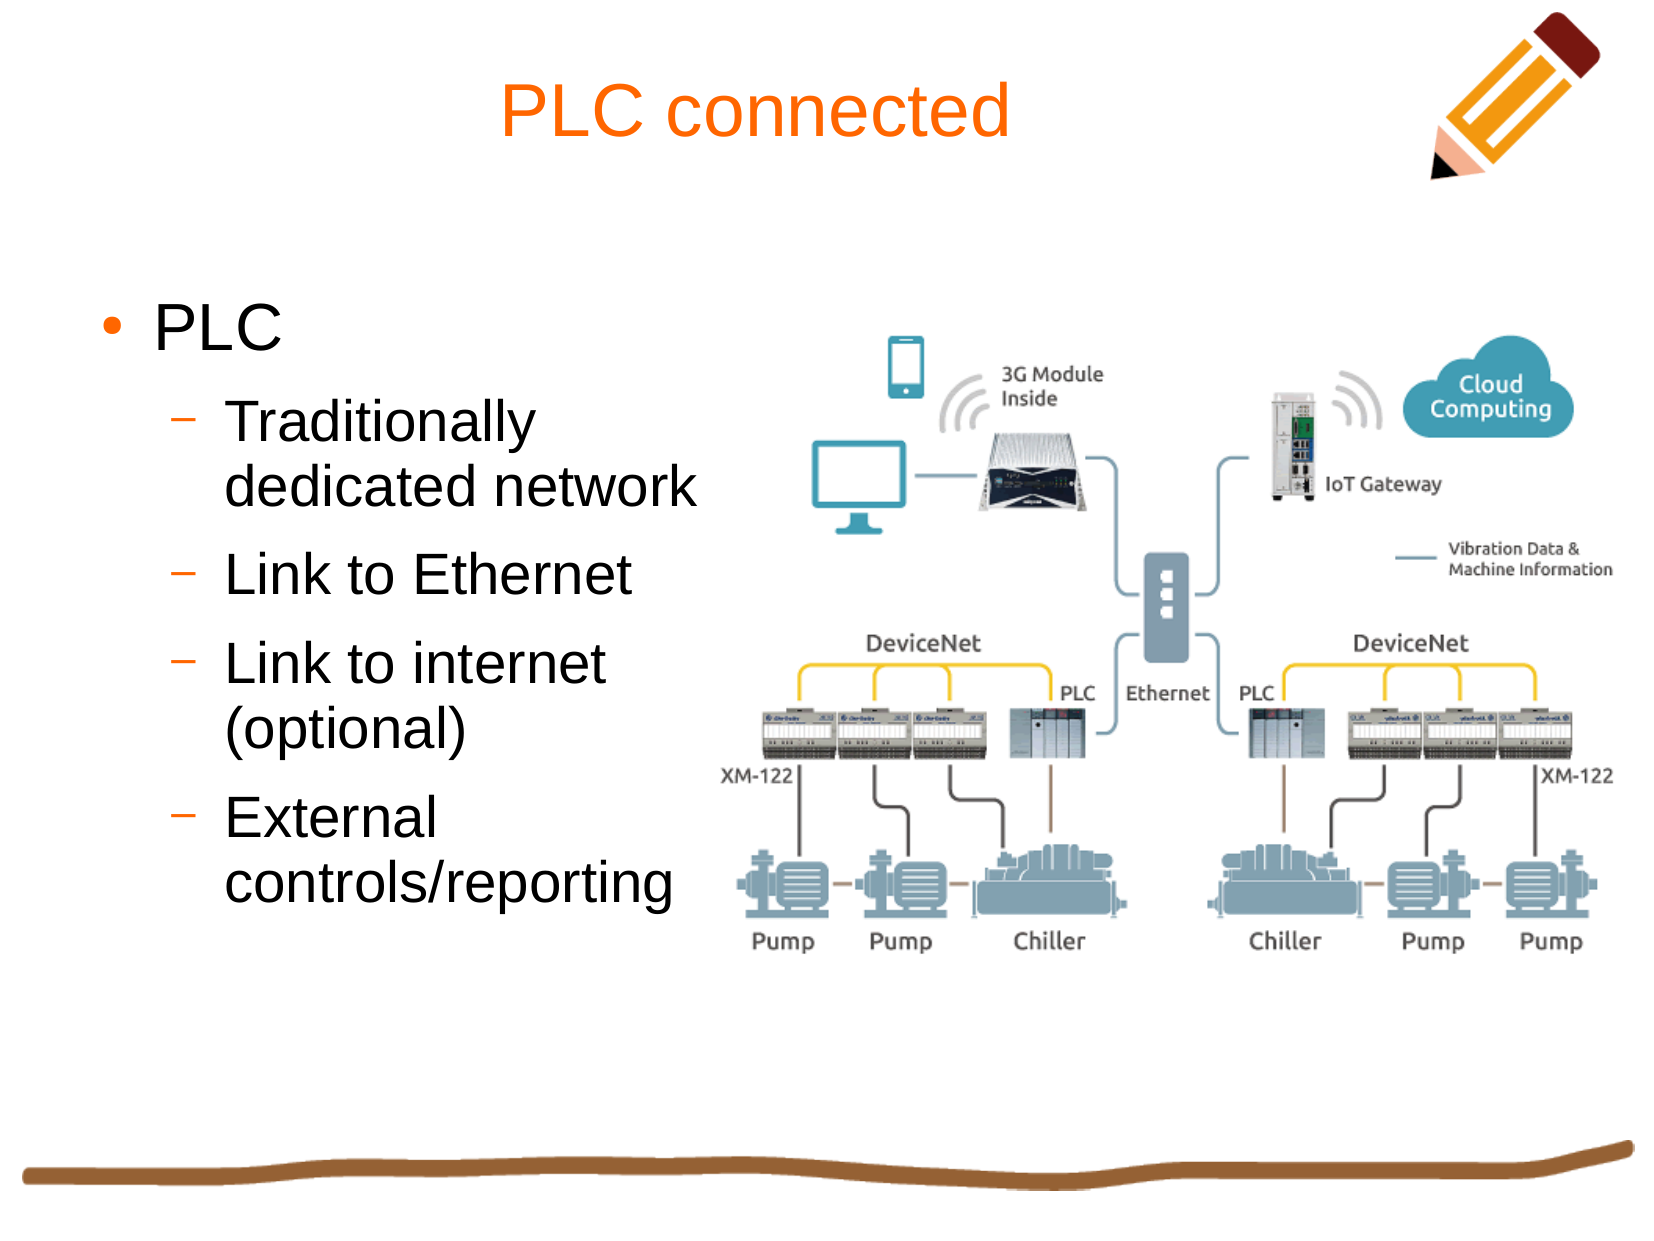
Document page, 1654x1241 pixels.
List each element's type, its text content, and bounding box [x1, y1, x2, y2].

title PLC connected [82, 49, 1430, 172]
picture [22, 1140, 1635, 1191]
picture [1430, 12, 1601, 181]
list PLC Traditionally dedicated network Link to Ethernet Link to internet (optional) External controls/reporting [82, 290, 706, 1122]
picture [713, 330, 1621, 991]
